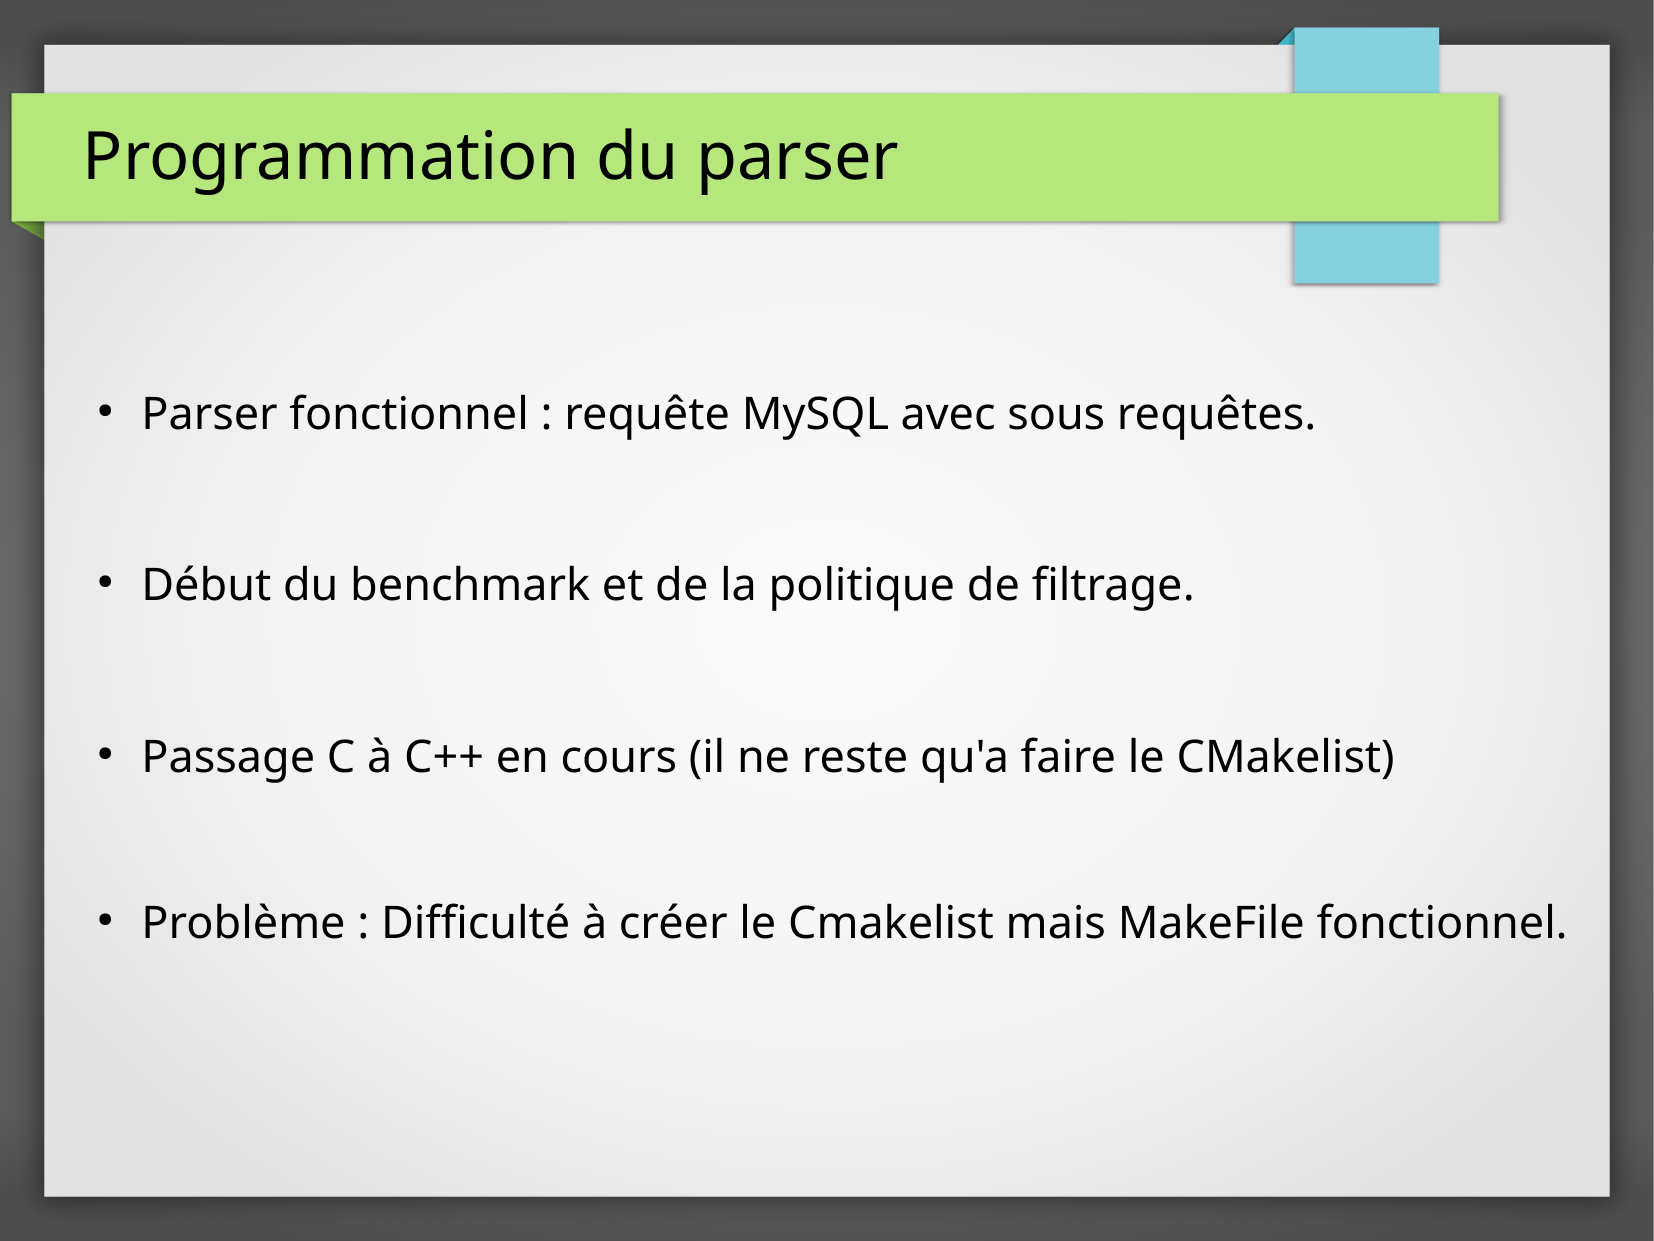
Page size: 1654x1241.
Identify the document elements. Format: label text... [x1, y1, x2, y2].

title Programmation du parser [82, 94, 1264, 213]
list Parser fonctionnel : requête MySQL avec sous requêtes. Début du benchmark et de la politique de filtrage. Passage C à C++ en cours (il ne reste qu'a faire le CMakelist) Problème : Difficulté à créer le Cmakelist mais MakeFile fonctionnel. [82, 295, 1571, 1015]
picture [0, 0, 1654, 1241]
